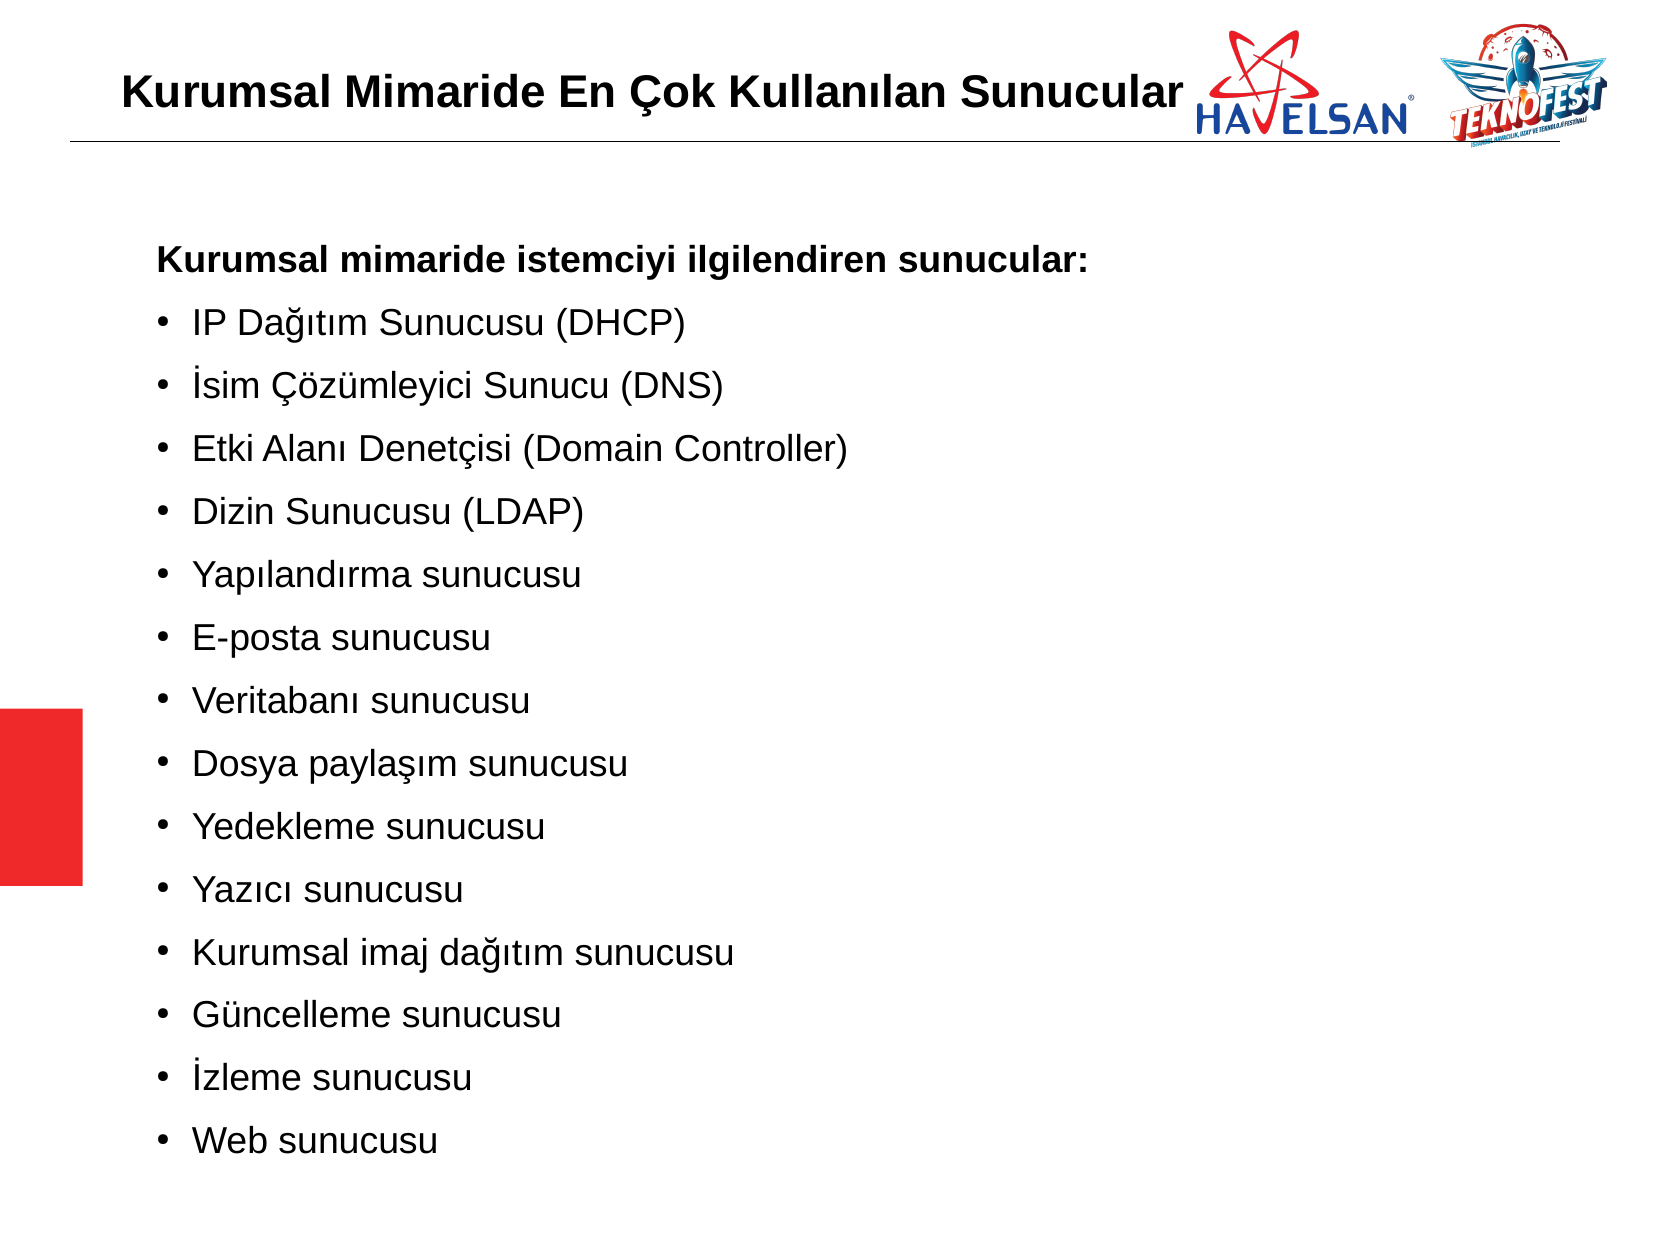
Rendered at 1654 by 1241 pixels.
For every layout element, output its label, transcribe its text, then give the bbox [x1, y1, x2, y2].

picture [1195, 17, 1630, 154]
text_box Kurumsal mimaride istemciyi ilgilendiren sunucular: IP Dağıtım Sunucusu (DHCP) İsim Çözümleyici Sunucu (DNS) Etki Alanı Denetçisi (Domain Controller) Dizin Sunucusu (LDAP) Yapılandırma sunucusu E-posta sunucusu Veritabanı sunucusu Dosya paylaşım sunucusu Yedekleme sunucusu Yazıcı sunucusu Kurumsal imaj dağıtım sunucusu Güncelleme sunucusu İzleme sunucusu Web sunucusu [141, 210, 1501, 1170]
text_box Kurumsal Mimaride En Çok Kullanılan Sunucular [106, 59, 1536, 126]
